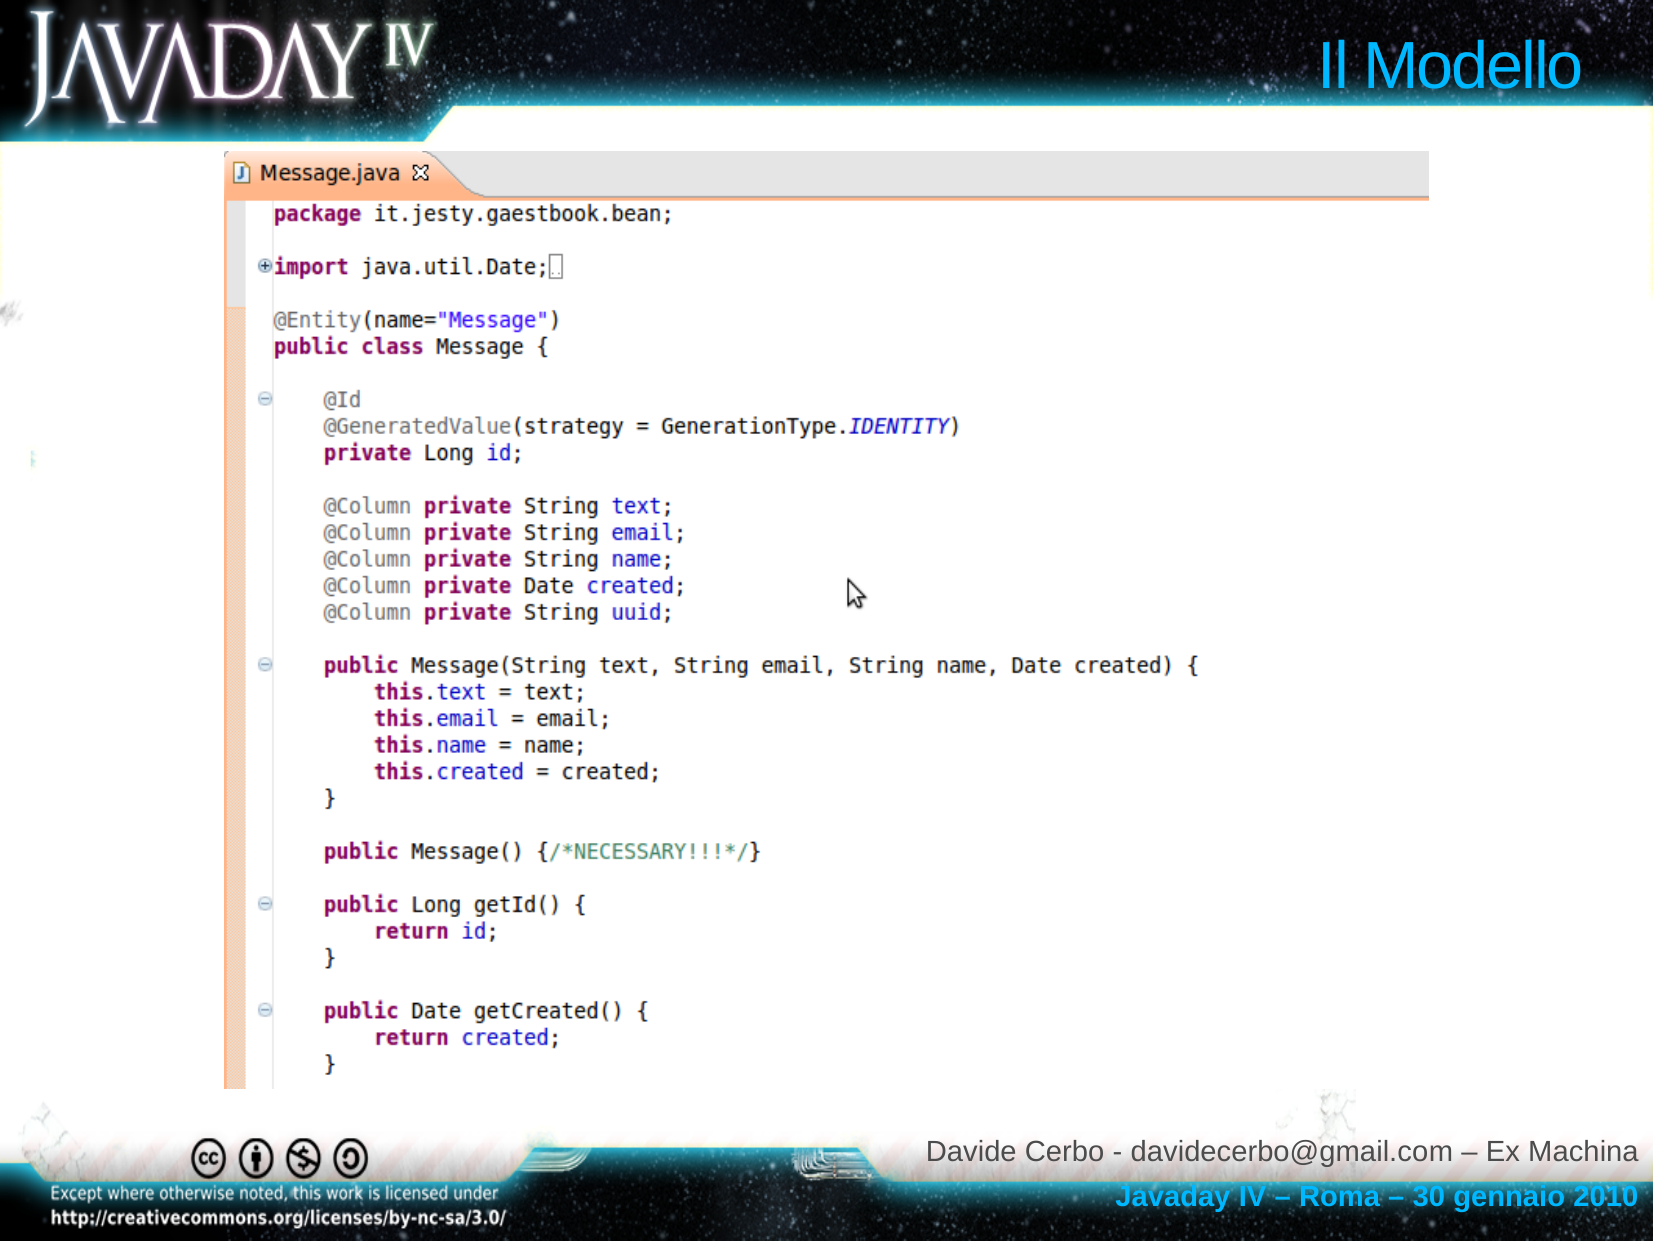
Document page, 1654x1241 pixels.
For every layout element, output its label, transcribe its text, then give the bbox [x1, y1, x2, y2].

picture [0, 0, 1653, 1241]
title Il Modello [108, 0, 1585, 169]
